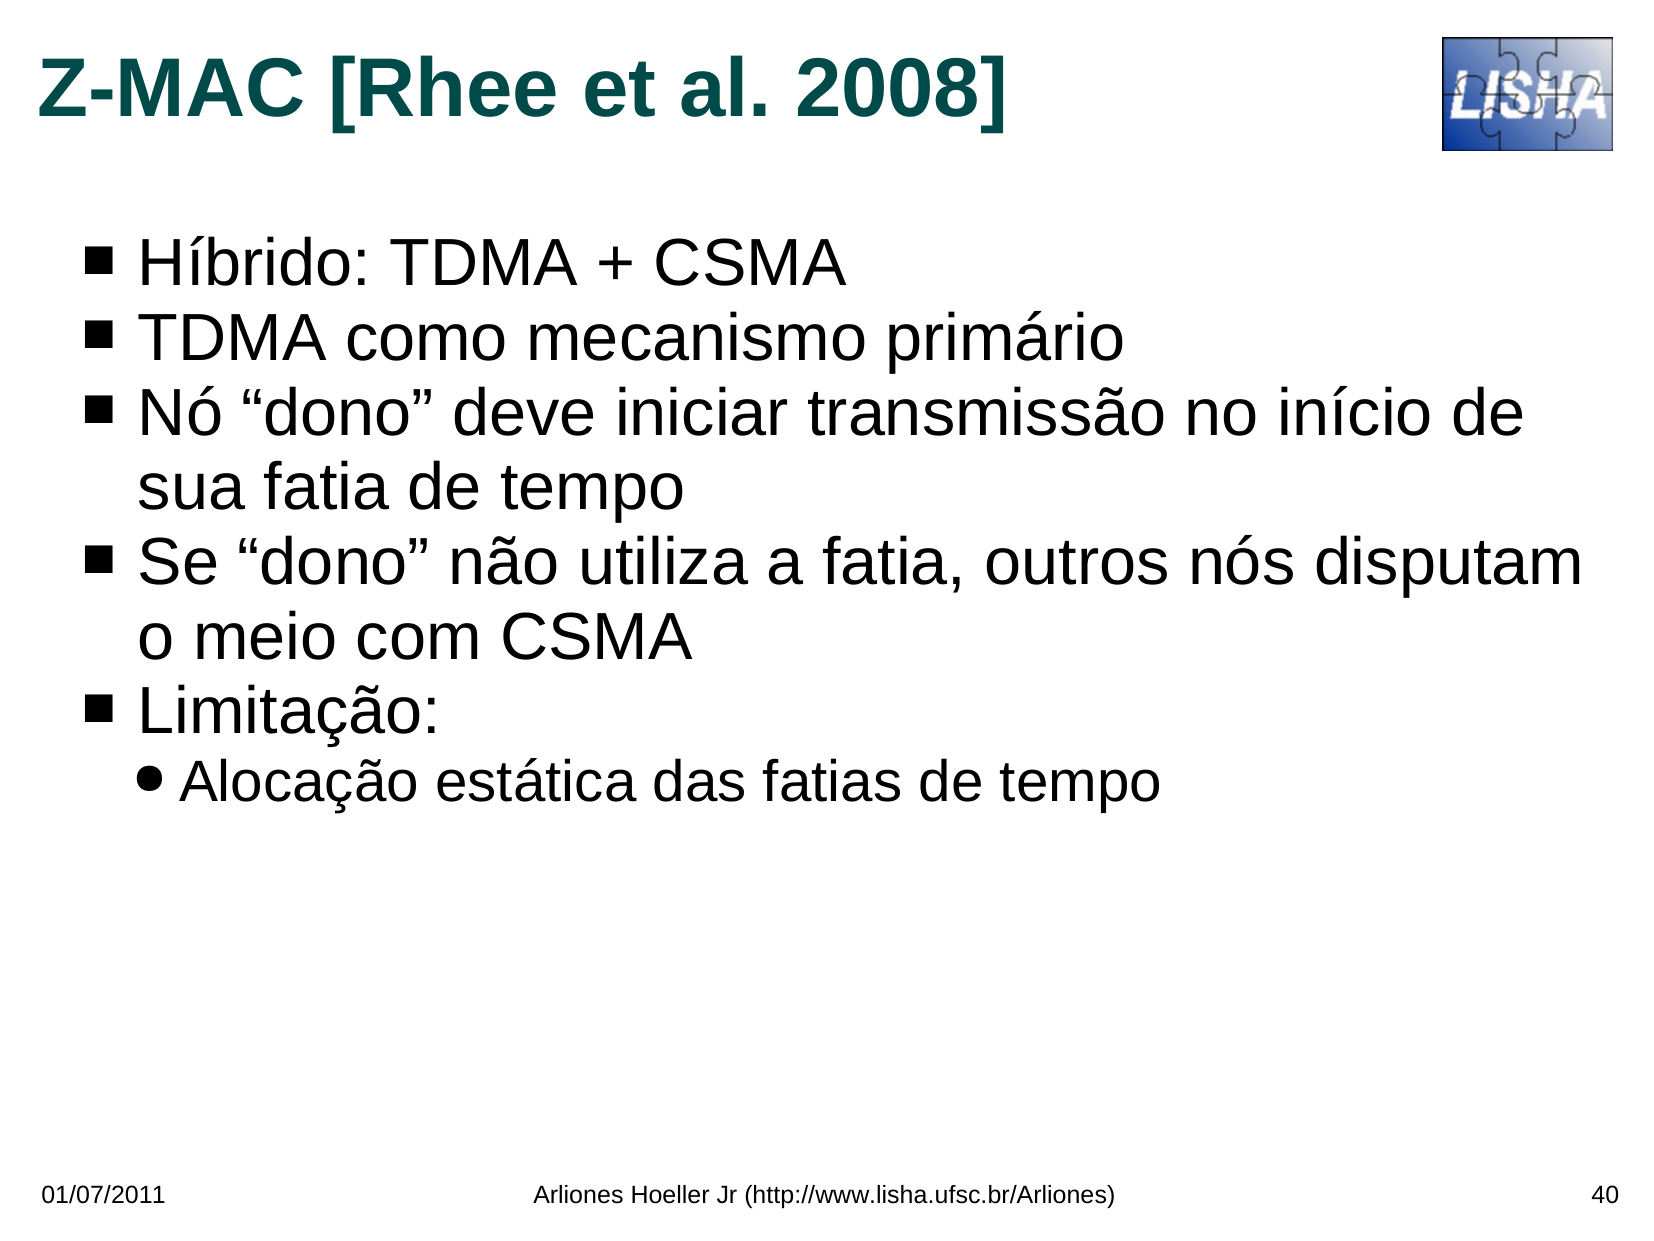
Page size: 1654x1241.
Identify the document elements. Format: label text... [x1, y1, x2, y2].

title Z-MAC [Rhee et al. 2008] [37, 37, 1426, 151]
list Híbrido: TDMA + CSMA TDMA como mecanismo primário Nó “dono” deve iniciar transmissão no início de sua fatia de tempo Se “dono” não utiliza a fatia, outros nós disputam o meio com CSMA Limitação: Alocação estática das fatias de tempo [37, 225, 1613, 863]
picture [1442, 37, 1613, 151]
